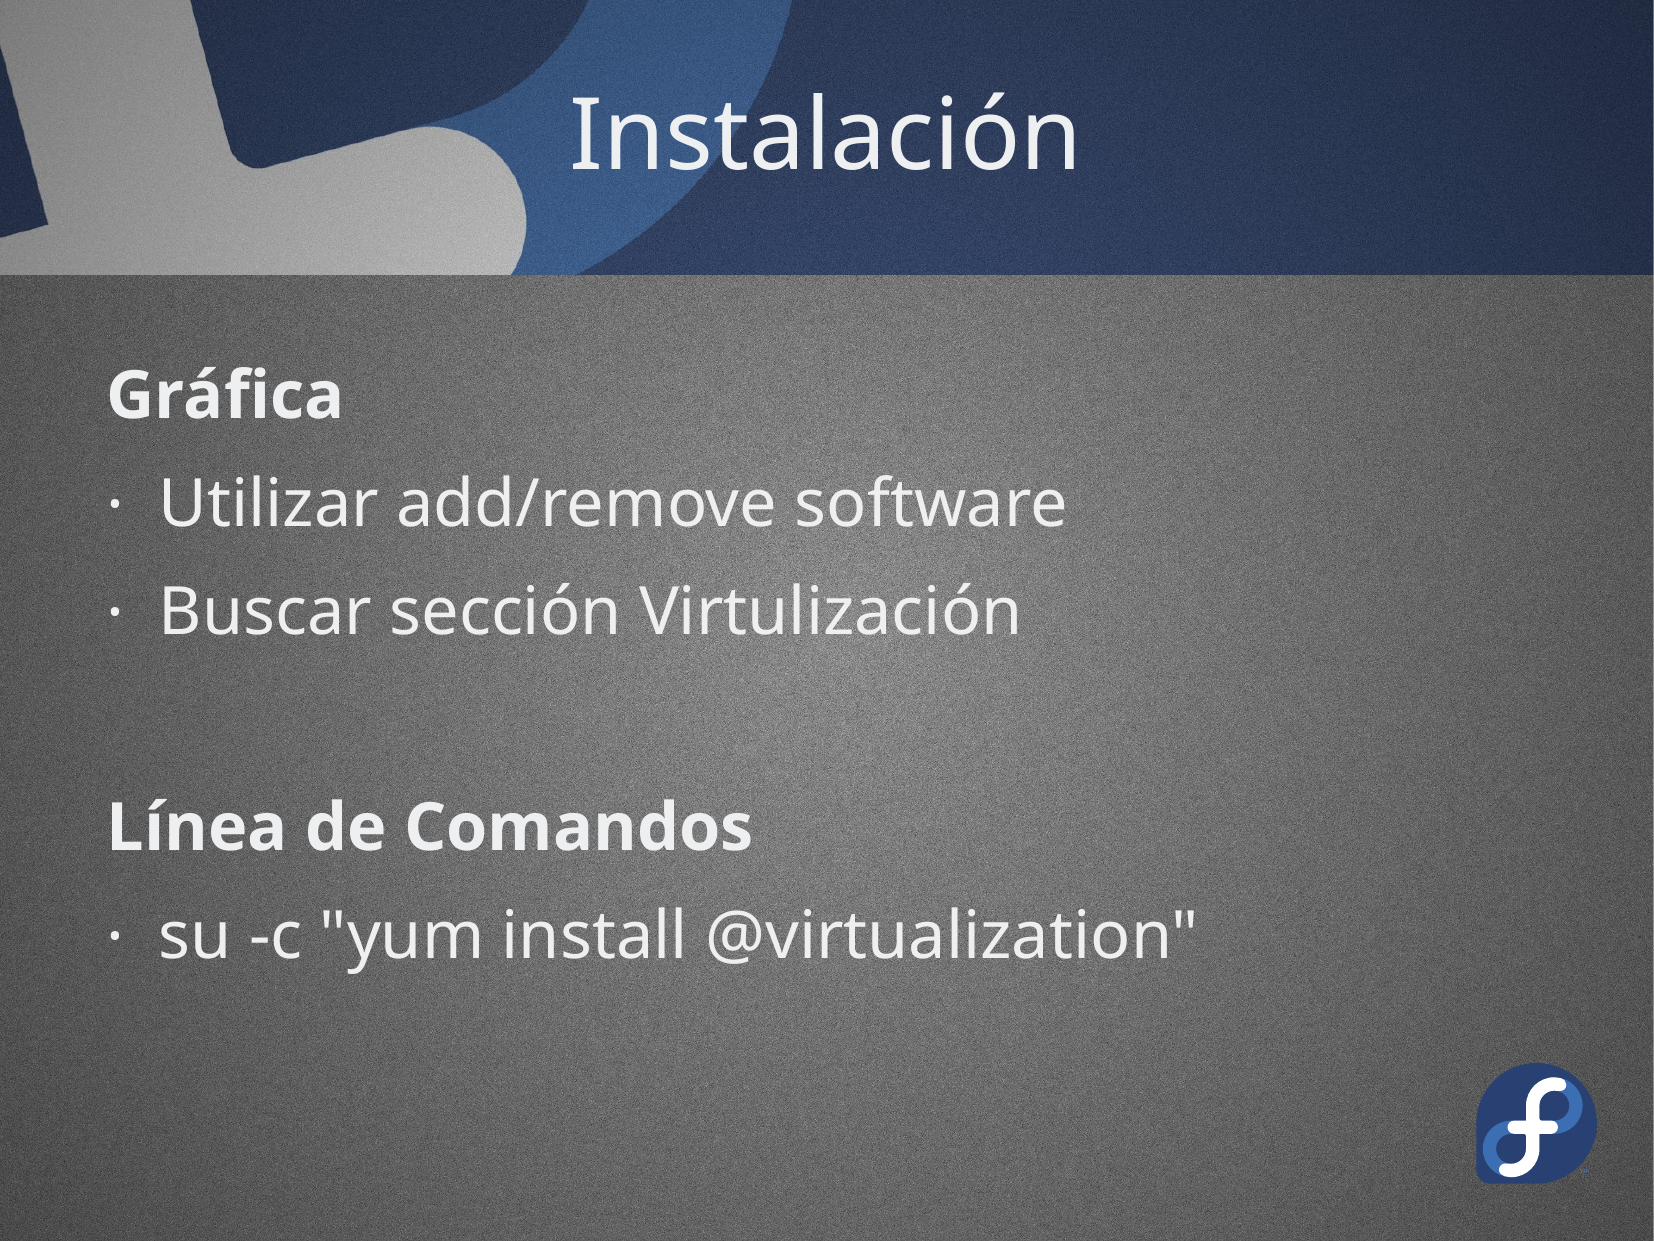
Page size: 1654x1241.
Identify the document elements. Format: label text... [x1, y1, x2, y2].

text_box Instalación [88, 29, 1565, 237]
picture [0, 0, 1654, 1241]
text_box Gráfica Utilizar add/remove software Buscar sección Virtulización Línea de Comandos su -c "yum install @virtualization" [88, 354, 1565, 1064]
